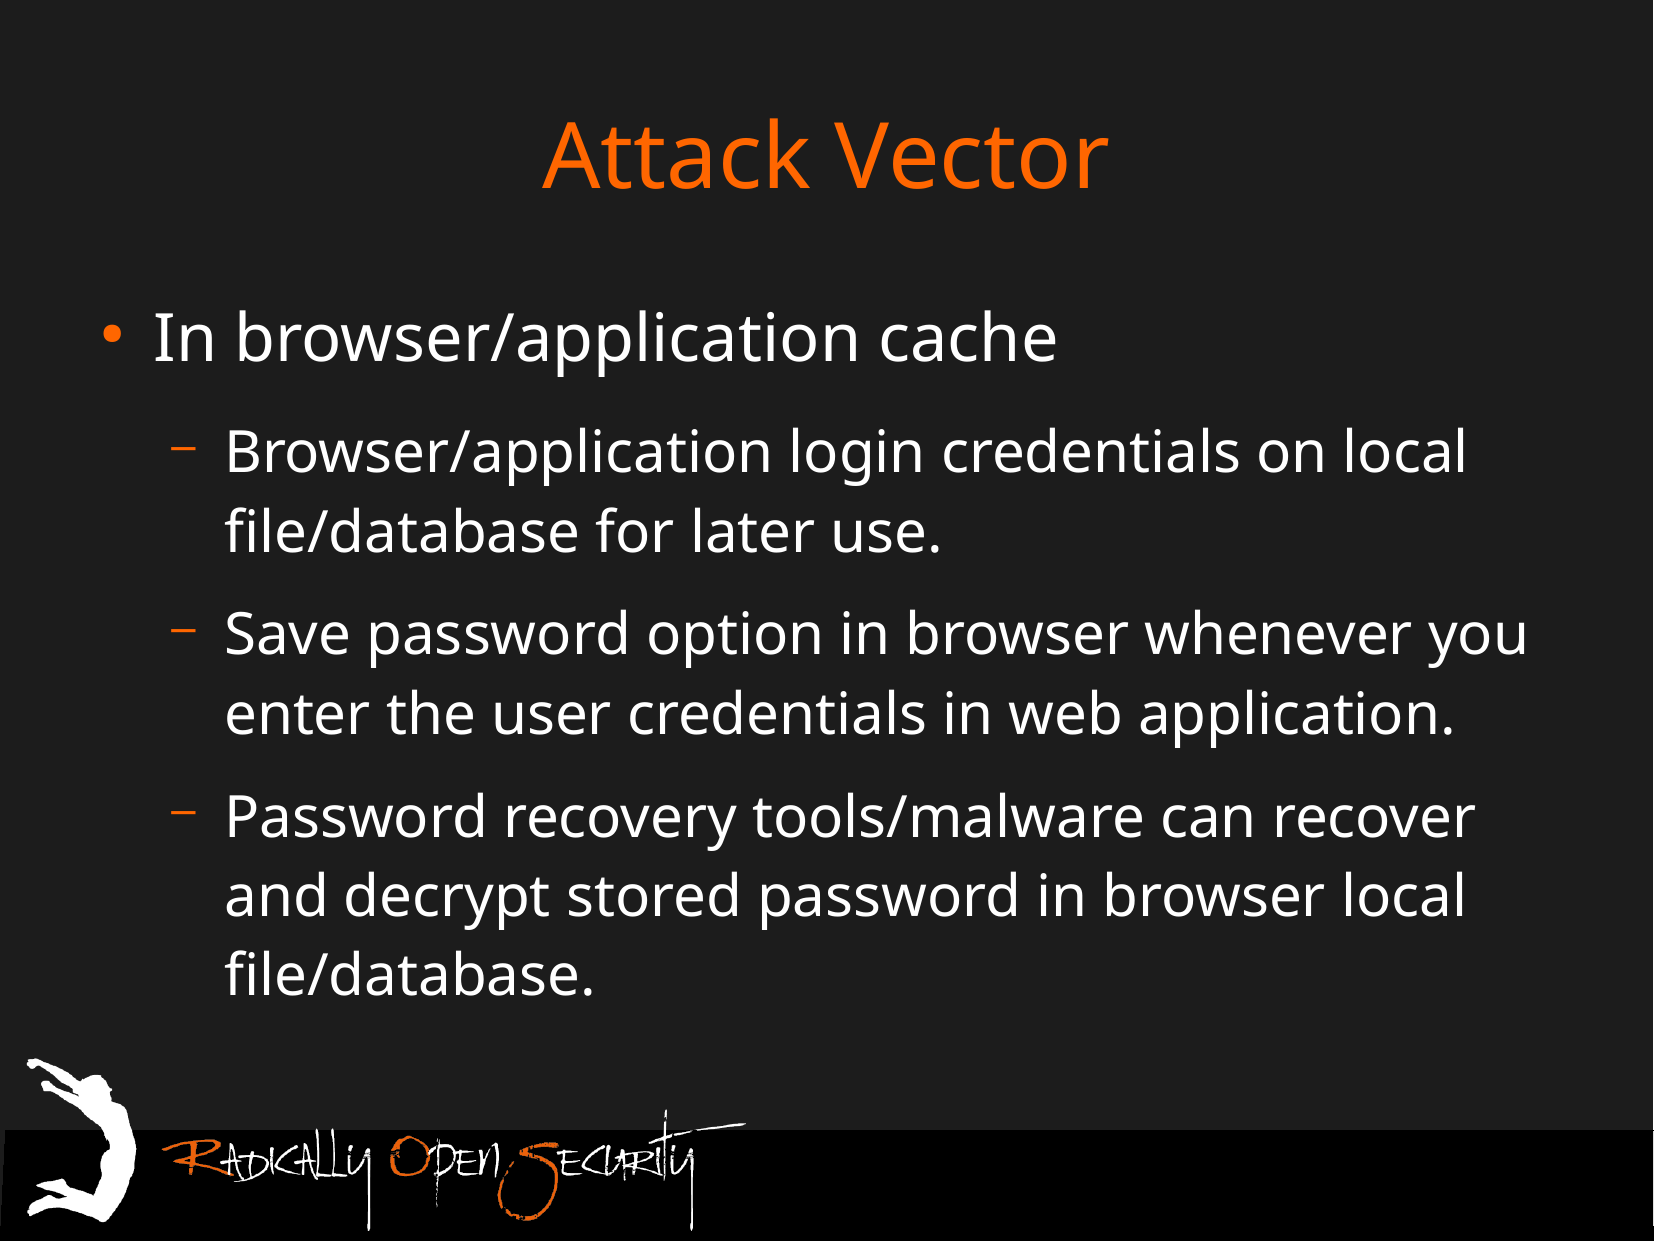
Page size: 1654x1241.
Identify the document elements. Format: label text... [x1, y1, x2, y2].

list In browser/application cache Browser/application login credentials on local file/database for later use. Save password option in browser whenever you enter the user credentials in web application. Password recovery tools/malware can recover and decrypt stored password in browser local file/database. [82, 290, 1571, 1010]
title Attack Vector [82, 49, 1571, 257]
picture [0, 1022, 778, 1241]
